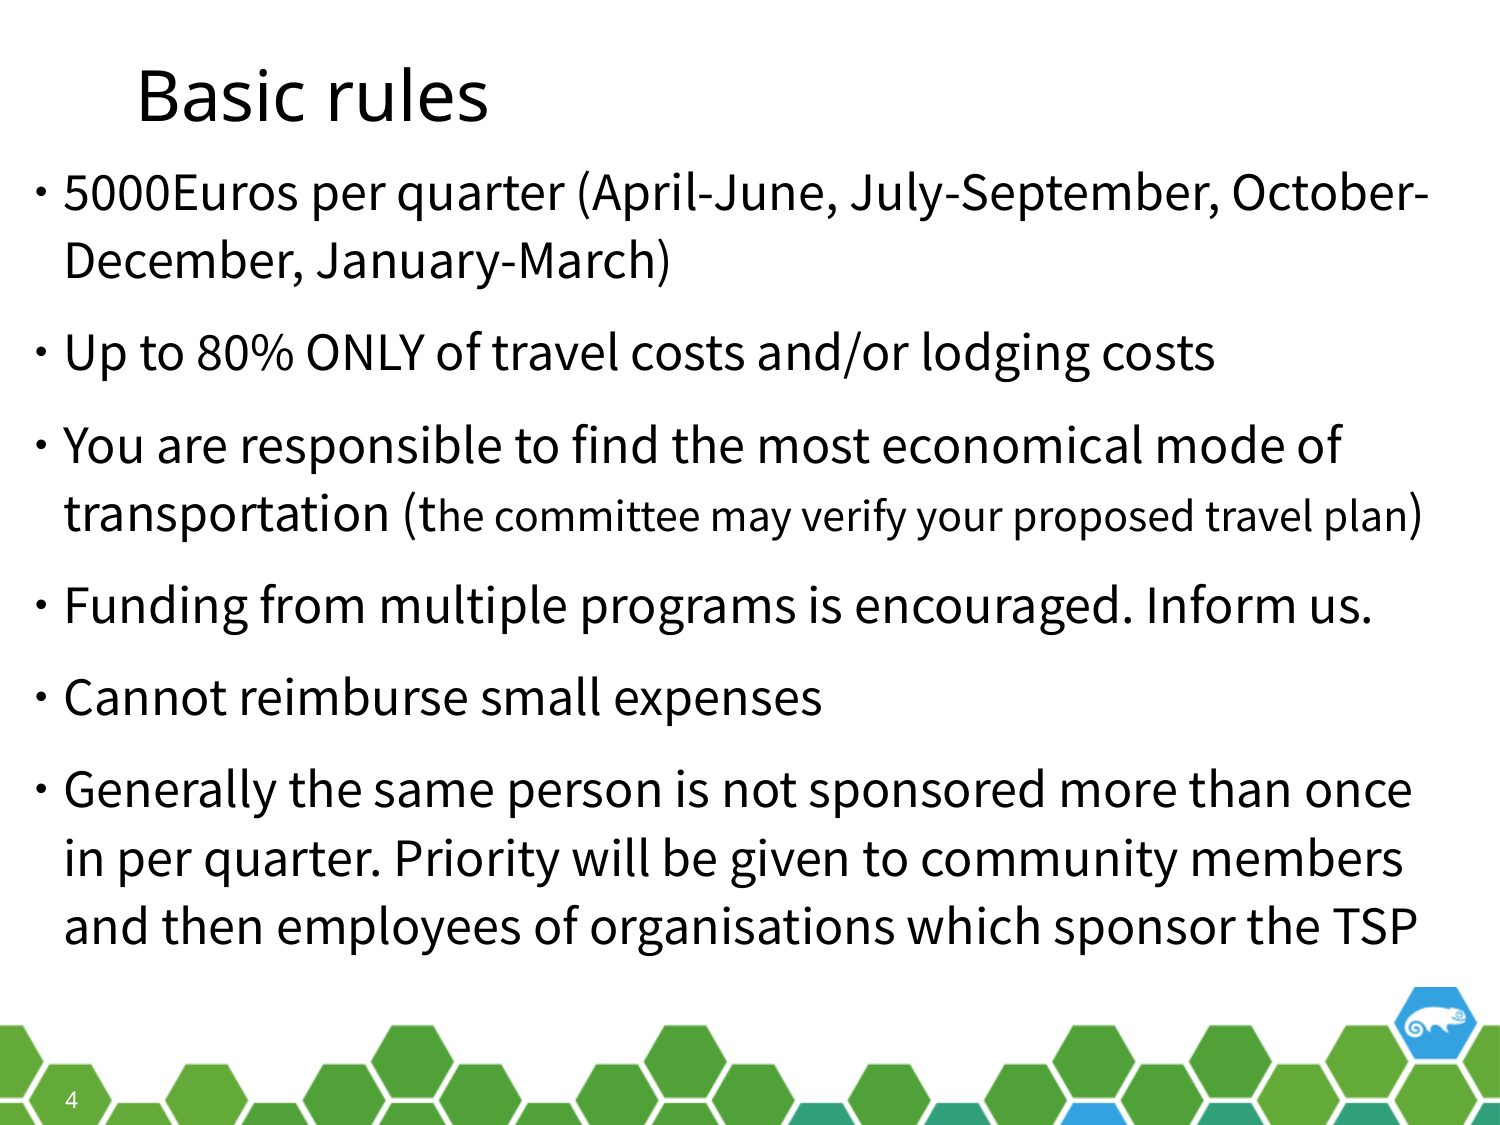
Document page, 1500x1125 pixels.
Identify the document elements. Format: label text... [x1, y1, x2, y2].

title Basic rules [135, 12, 1372, 156]
list 5000Euros per quarter (April-June, July-September, October-December, January-March) Up to 80% ONLY of travel costs and/or lodging costs You are responsible to find the most economical mode of transportation (the committee may verify your proposed travel plan) Funding from multiple programs is encouraged. Inform us. Cannot reimburse small expenses Generally the same person is not sponsored more than once in per quarter. Priority will be given to community members and then employees of organisations which sponsor the TSP [35, 156, 1451, 998]
picture [0, 987, 1500, 1125]
